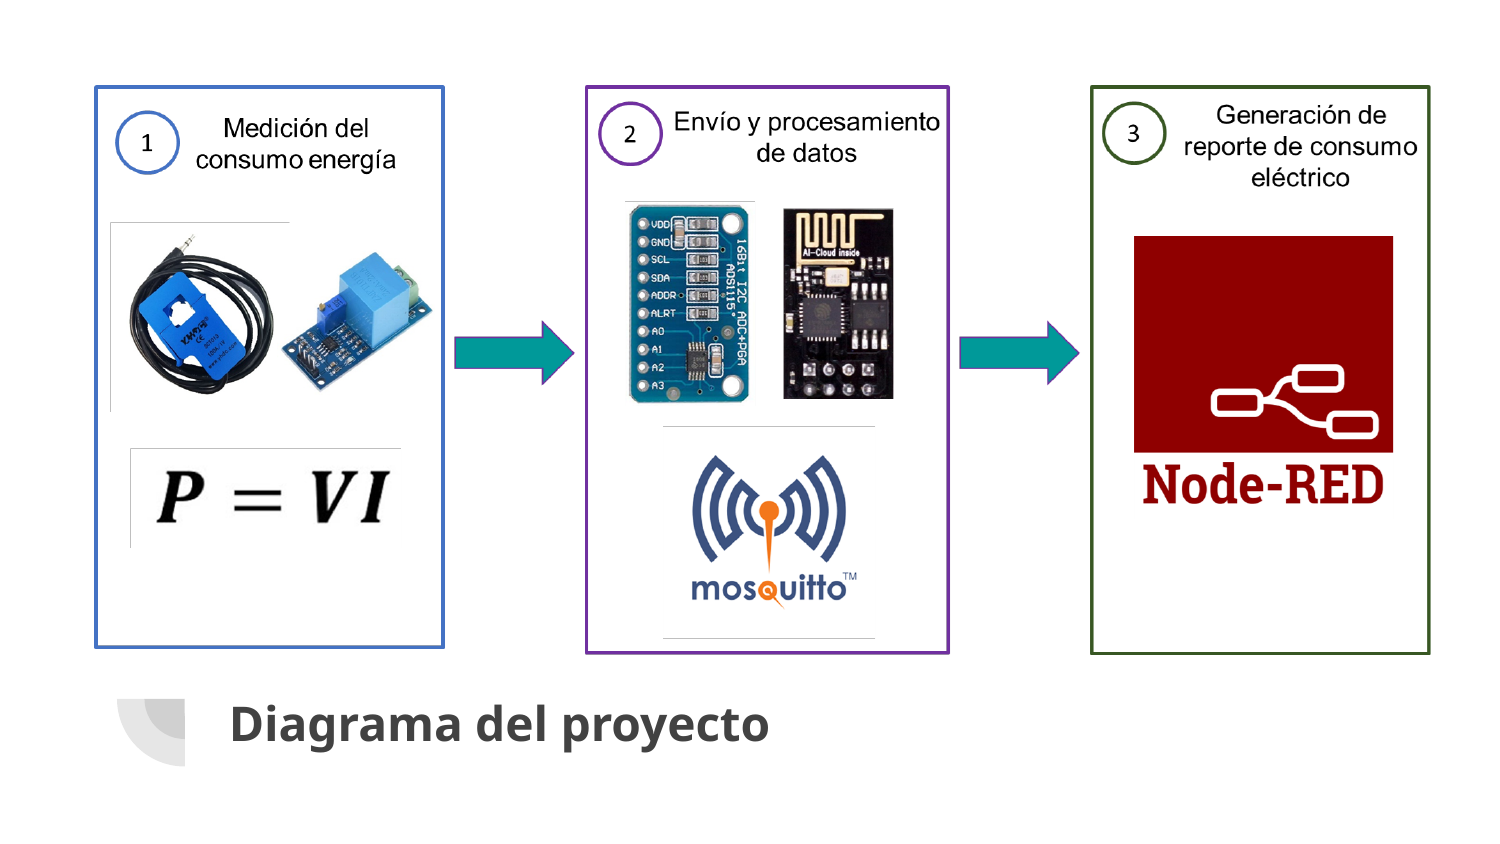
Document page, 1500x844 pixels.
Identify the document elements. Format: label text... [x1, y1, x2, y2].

list Diagrama del proyecto [213, 678, 1173, 767]
picture [94, 85, 1440, 655]
